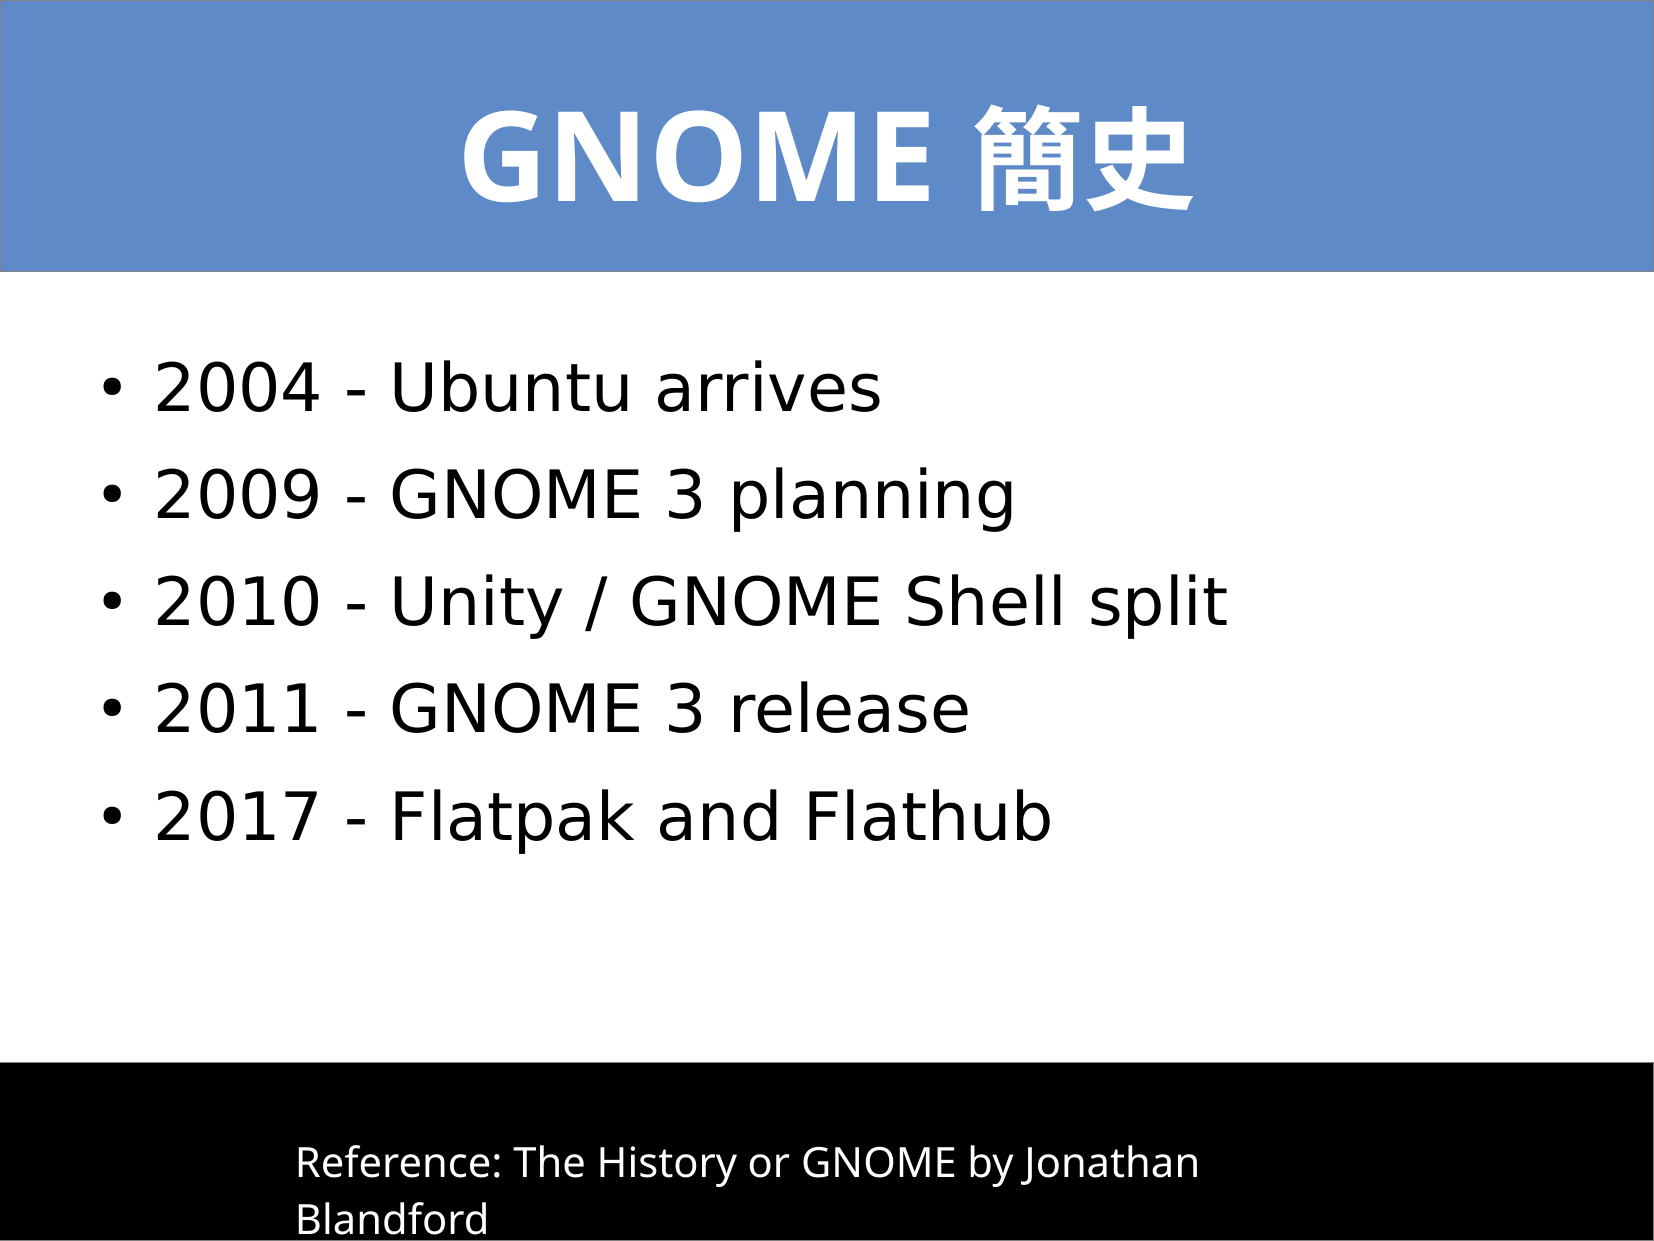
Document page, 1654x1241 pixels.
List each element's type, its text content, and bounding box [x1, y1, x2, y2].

title GNOME簡史 [82, 49, 1571, 257]
text_box Reference: The History or GNOME by Jonathan Blandford [280, 1125, 1405, 1241]
list 2004 - Ubuntu arrives 2009 - GNOME 3 planning 2010 - Unity / GNOME Shell split 2011 - GNOME 3 release 2017 - Flatpak and Flathub [82, 349, 1538, 1069]
text_box [0, 1062, 1654, 1241]
text_box [0, 0, 1654, 272]
